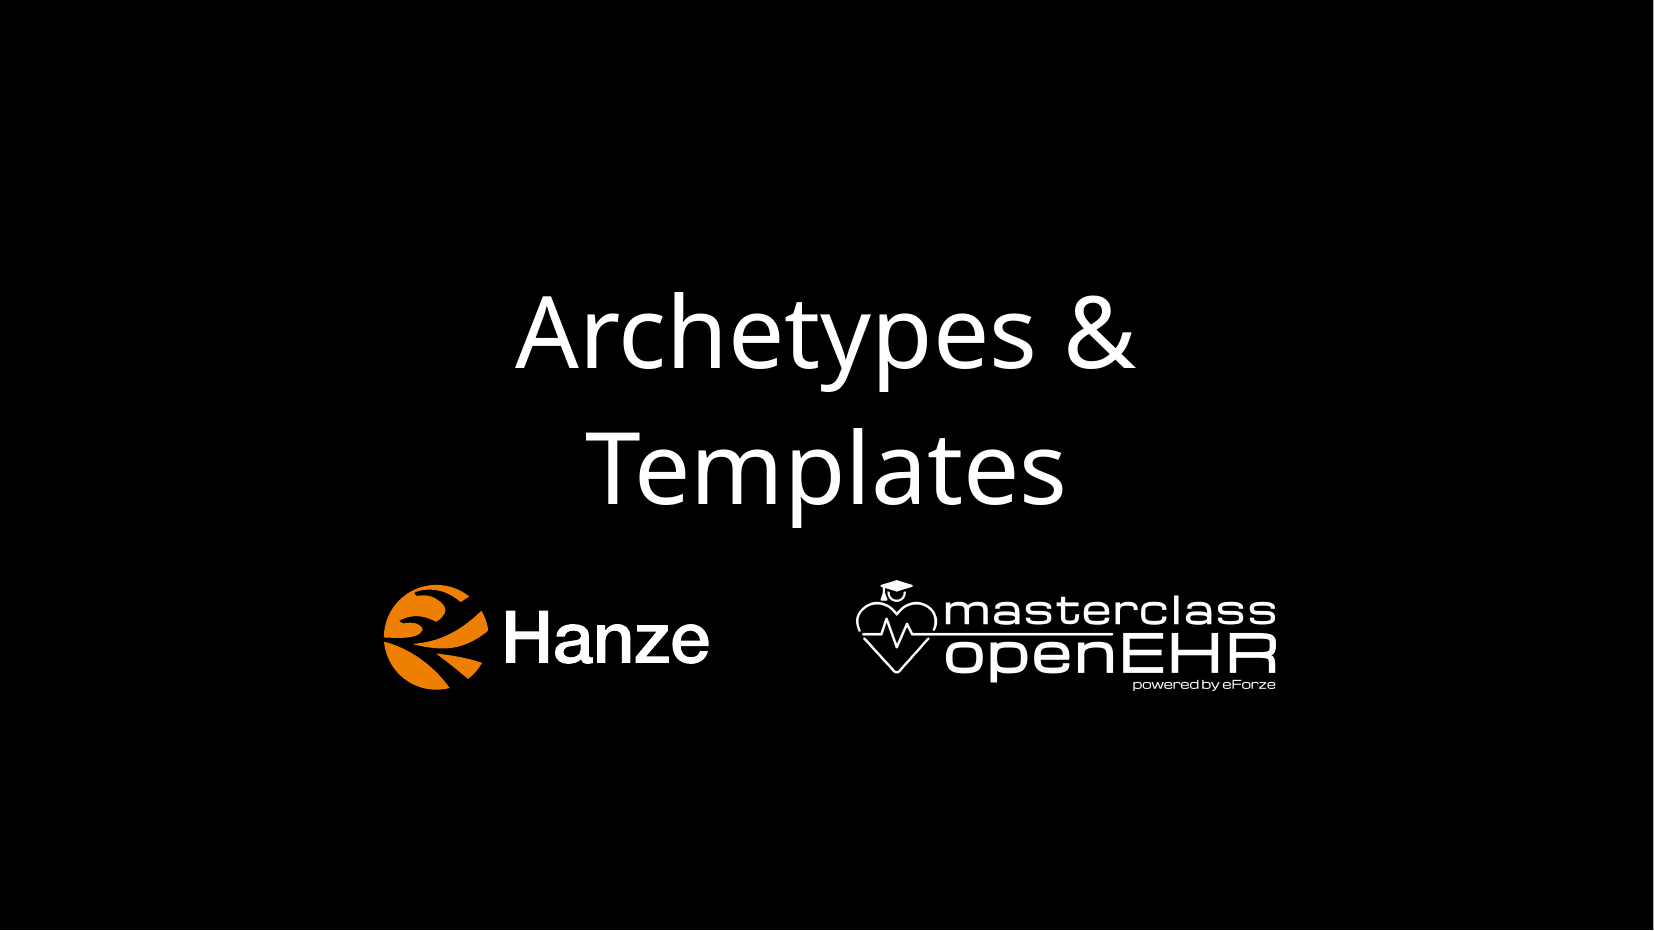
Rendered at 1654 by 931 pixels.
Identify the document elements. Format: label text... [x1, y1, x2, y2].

picture [856, 580, 1276, 691]
picture [383, 584, 709, 690]
text_box Archetypes & Templates [295, 253, 1359, 529]
